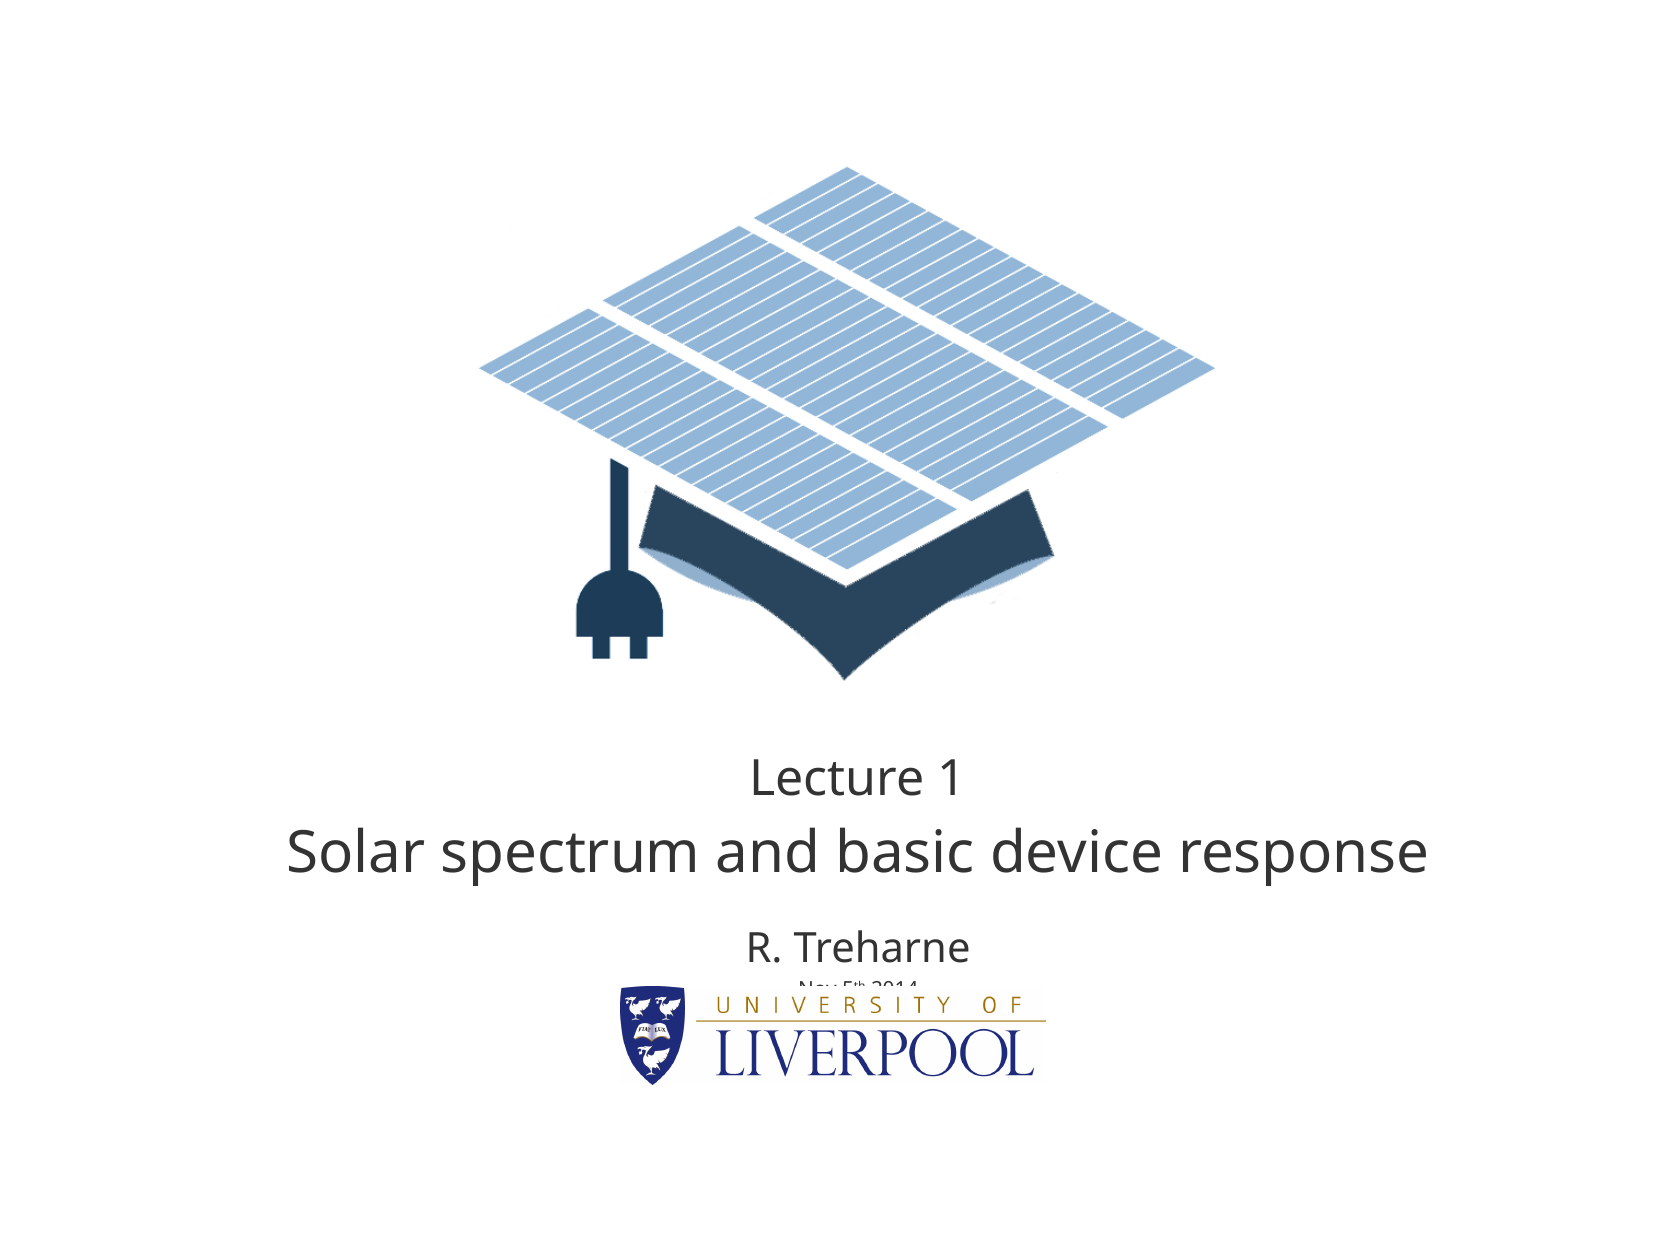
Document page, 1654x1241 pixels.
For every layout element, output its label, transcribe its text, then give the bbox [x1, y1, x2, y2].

text_box Lecture 1 Solar spectrum and basic device response R. Treharne Nov 5th 2014 [271, 734, 1419, 975]
picture [620, 986, 1046, 1085]
picture [454, 41, 1229, 734]
